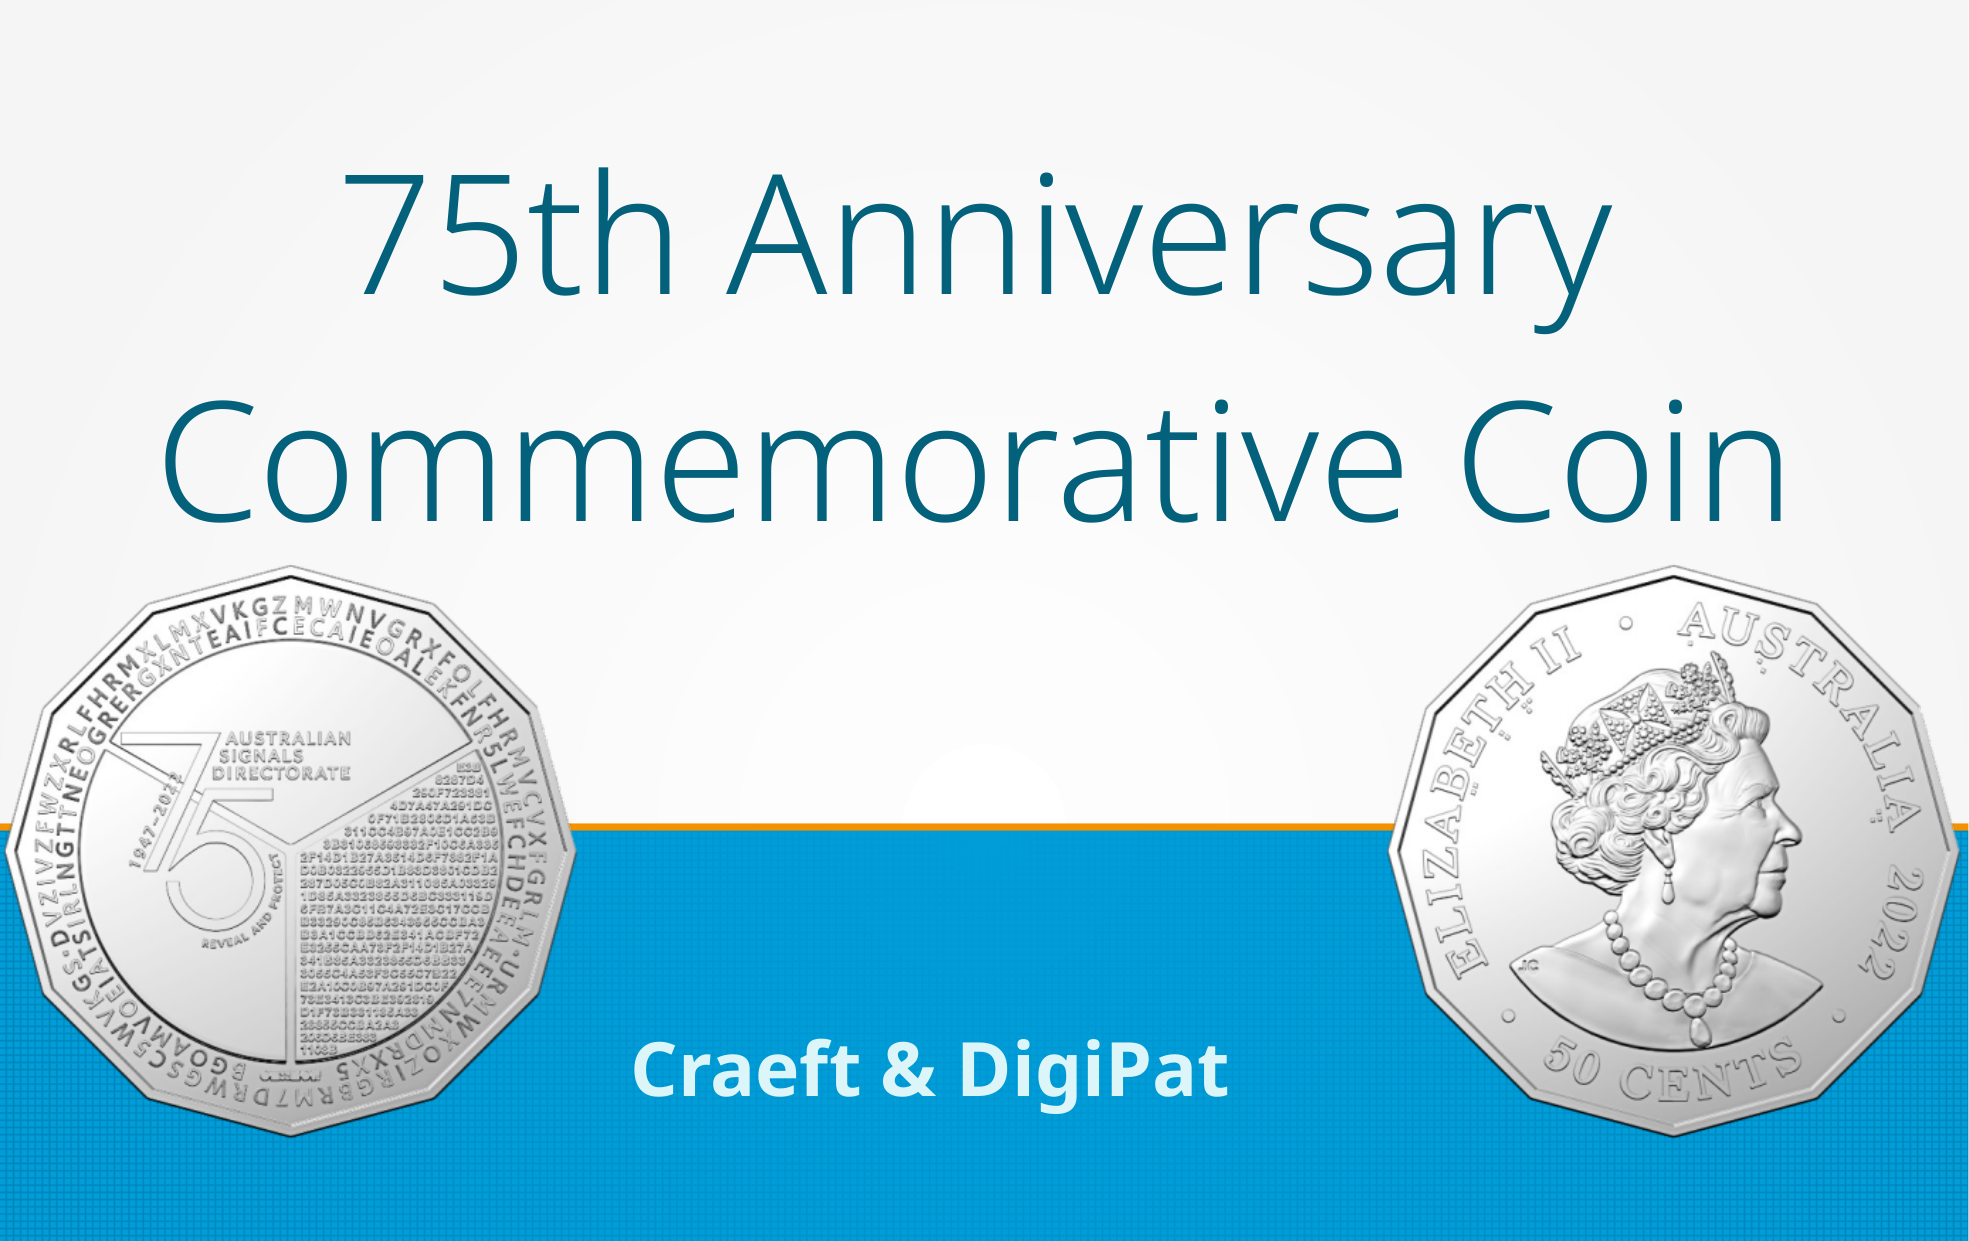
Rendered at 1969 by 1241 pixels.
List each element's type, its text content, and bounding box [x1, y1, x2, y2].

subtitle Craeft & DigiPat [630, 913, 1426, 1176]
title 75th Anniversary Commemorative Coin [90, 105, 1862, 571]
picture [0, 0, 1969, 1136]
